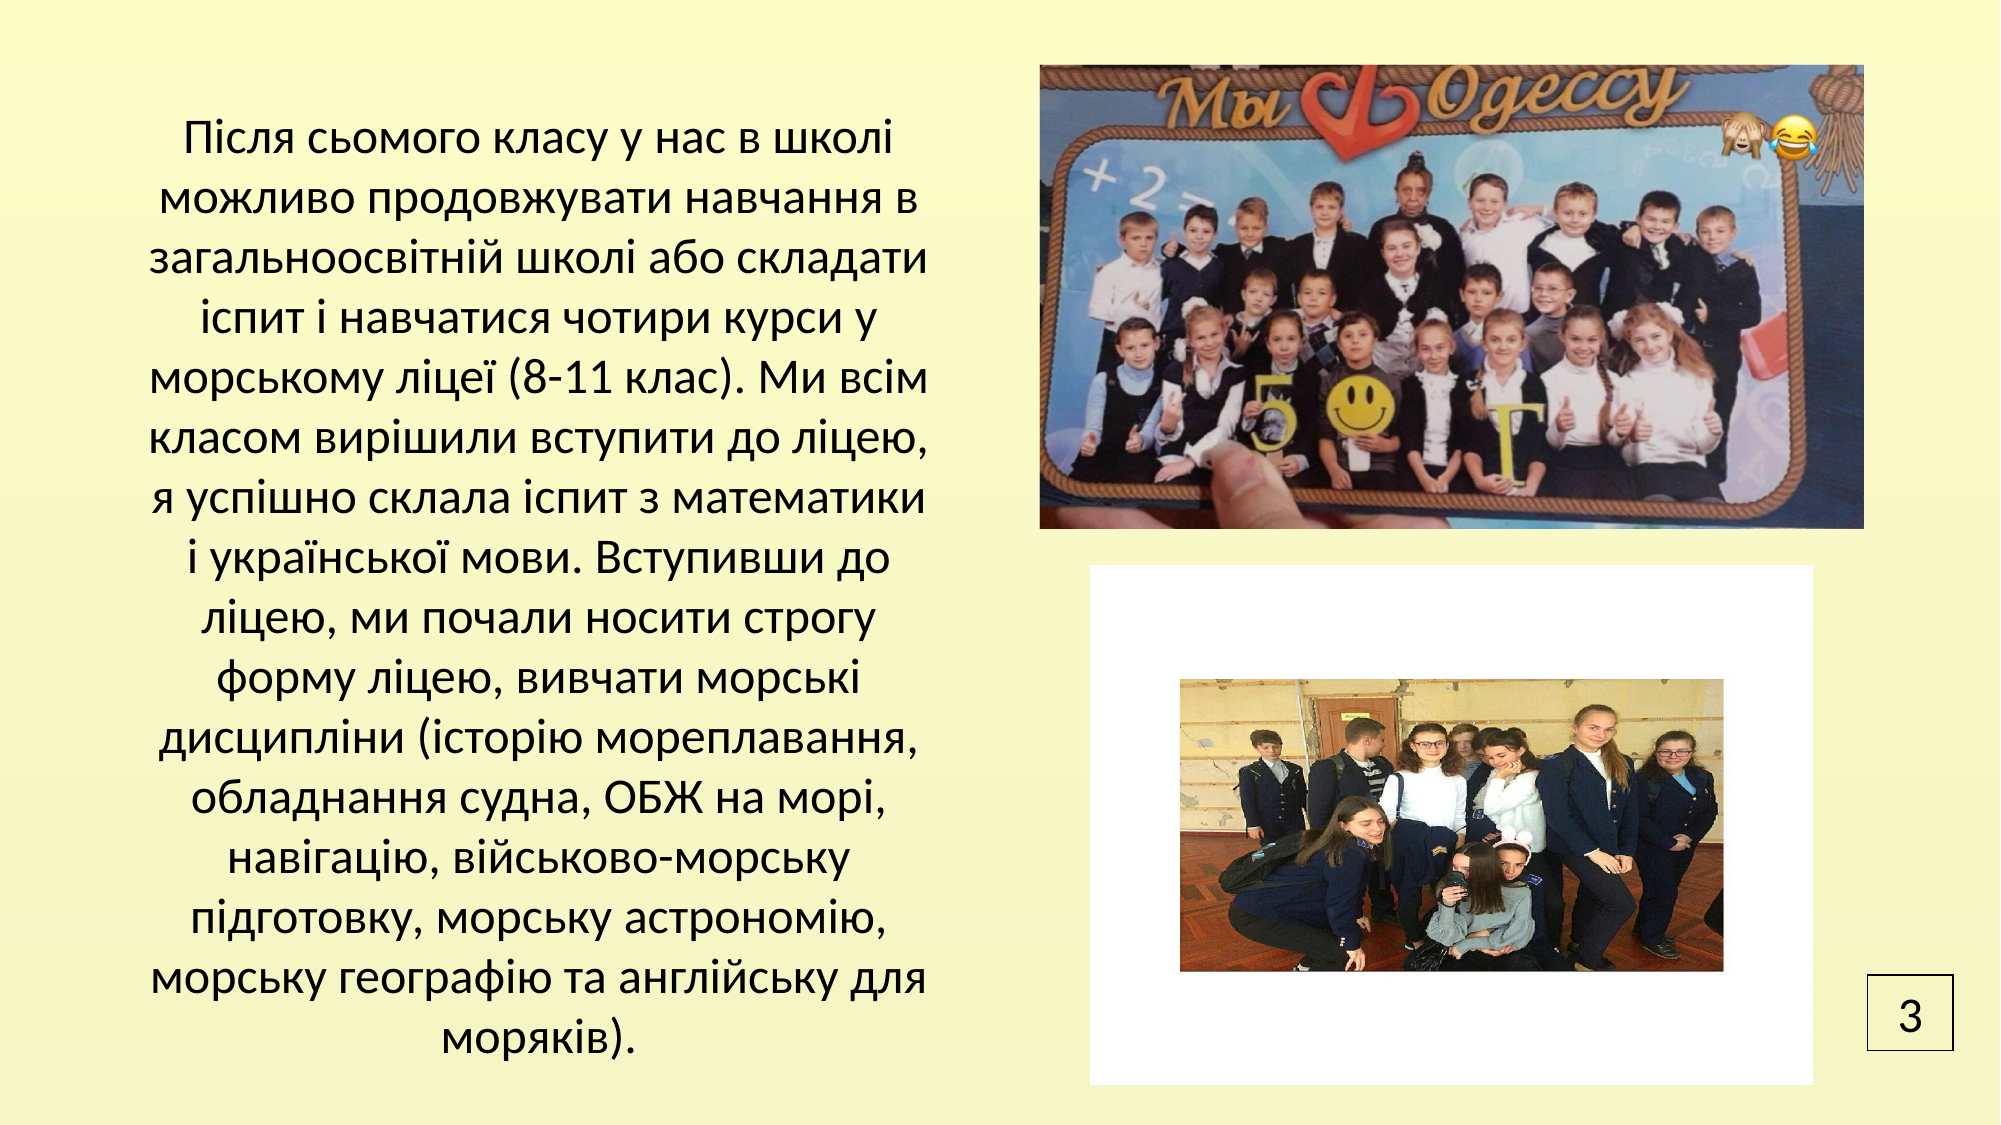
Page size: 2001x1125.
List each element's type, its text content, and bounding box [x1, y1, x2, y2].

picture [1039, 64, 1864, 529]
text_box Після сьомого класу у нас в школі можливо продовжувати навчання в загальноосвітній школі або складати іспит і навчатися чотири курси у морському ліцеї (8-11 клас). Ми всім класом вирішили вступити до ліцею, я успішно склала іспит з математики і української мови. Вступивши до ліцею, ми почали носити строгу форму ліцею, вивчати морські дисципліни (історію мореплавання, обладнання судна, ОБЖ на морі, навігацію, військово-морську підготовку, морську астрономію, морську географію та англійську для моряків). [132, 96, 946, 1036]
picture [1090, 566, 1813, 1085]
text_box 3 [1867, 975, 1954, 1051]
